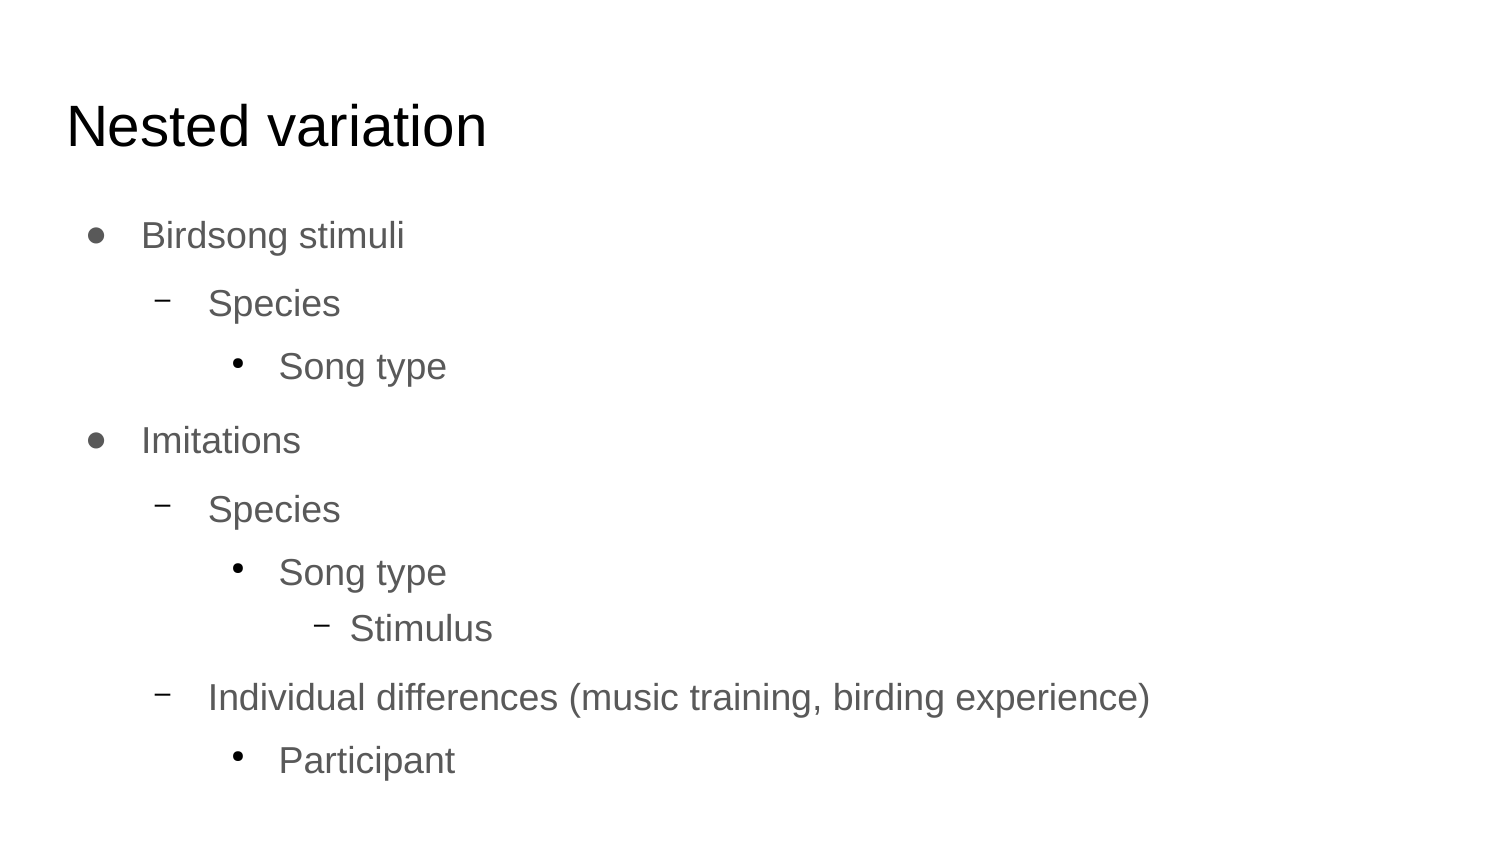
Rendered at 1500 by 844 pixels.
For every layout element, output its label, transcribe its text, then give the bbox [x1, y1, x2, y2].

list Birdsong stimuli Species Song type Imitations Species Song type Stimulus Individual differences (music training, birding experience) Participant [51, 188, 1449, 750]
title Nested variation [51, 72, 1449, 167]
